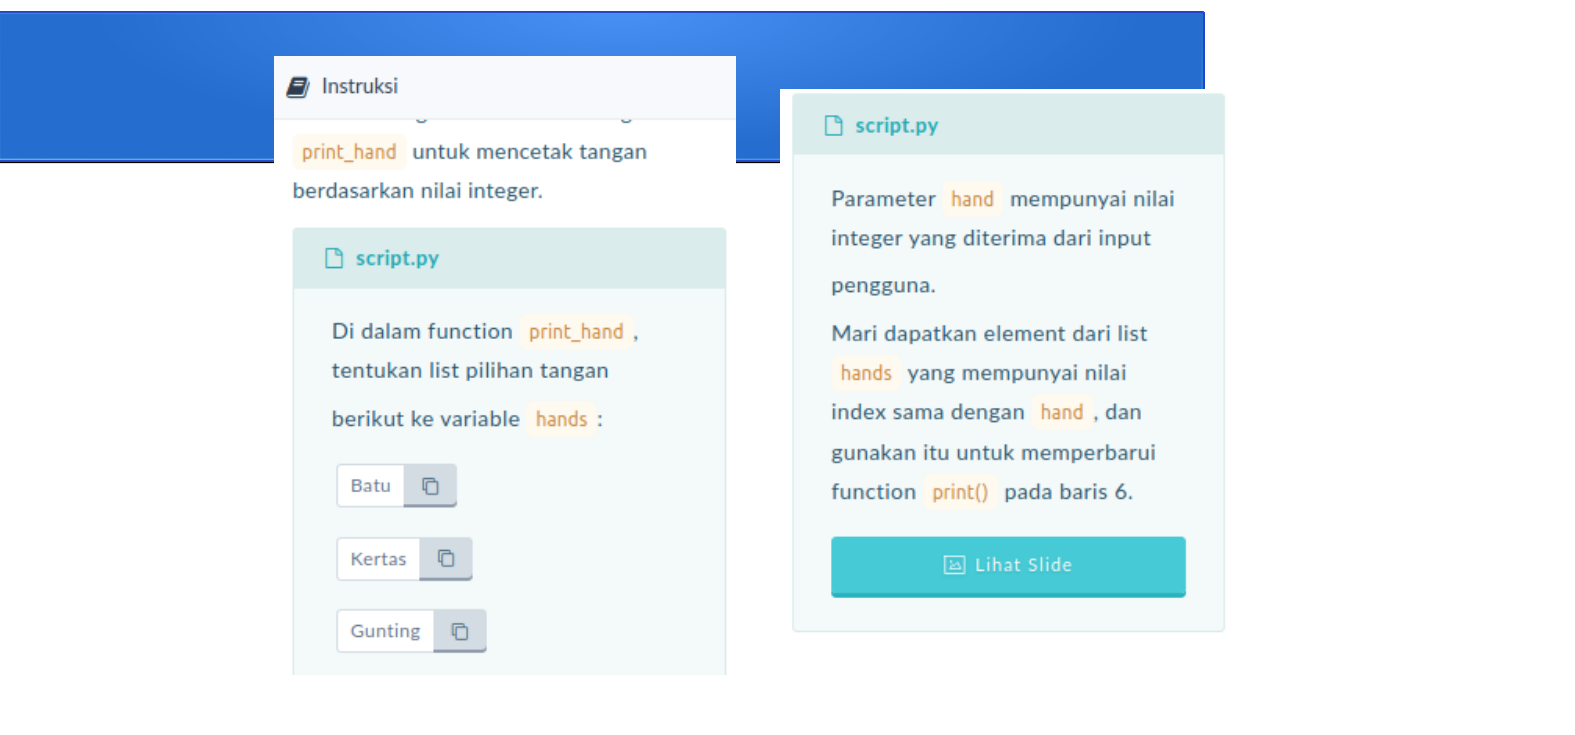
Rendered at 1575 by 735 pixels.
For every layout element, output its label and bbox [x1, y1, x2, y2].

picture [780, 89, 1244, 656]
picture [274, 56, 736, 676]
